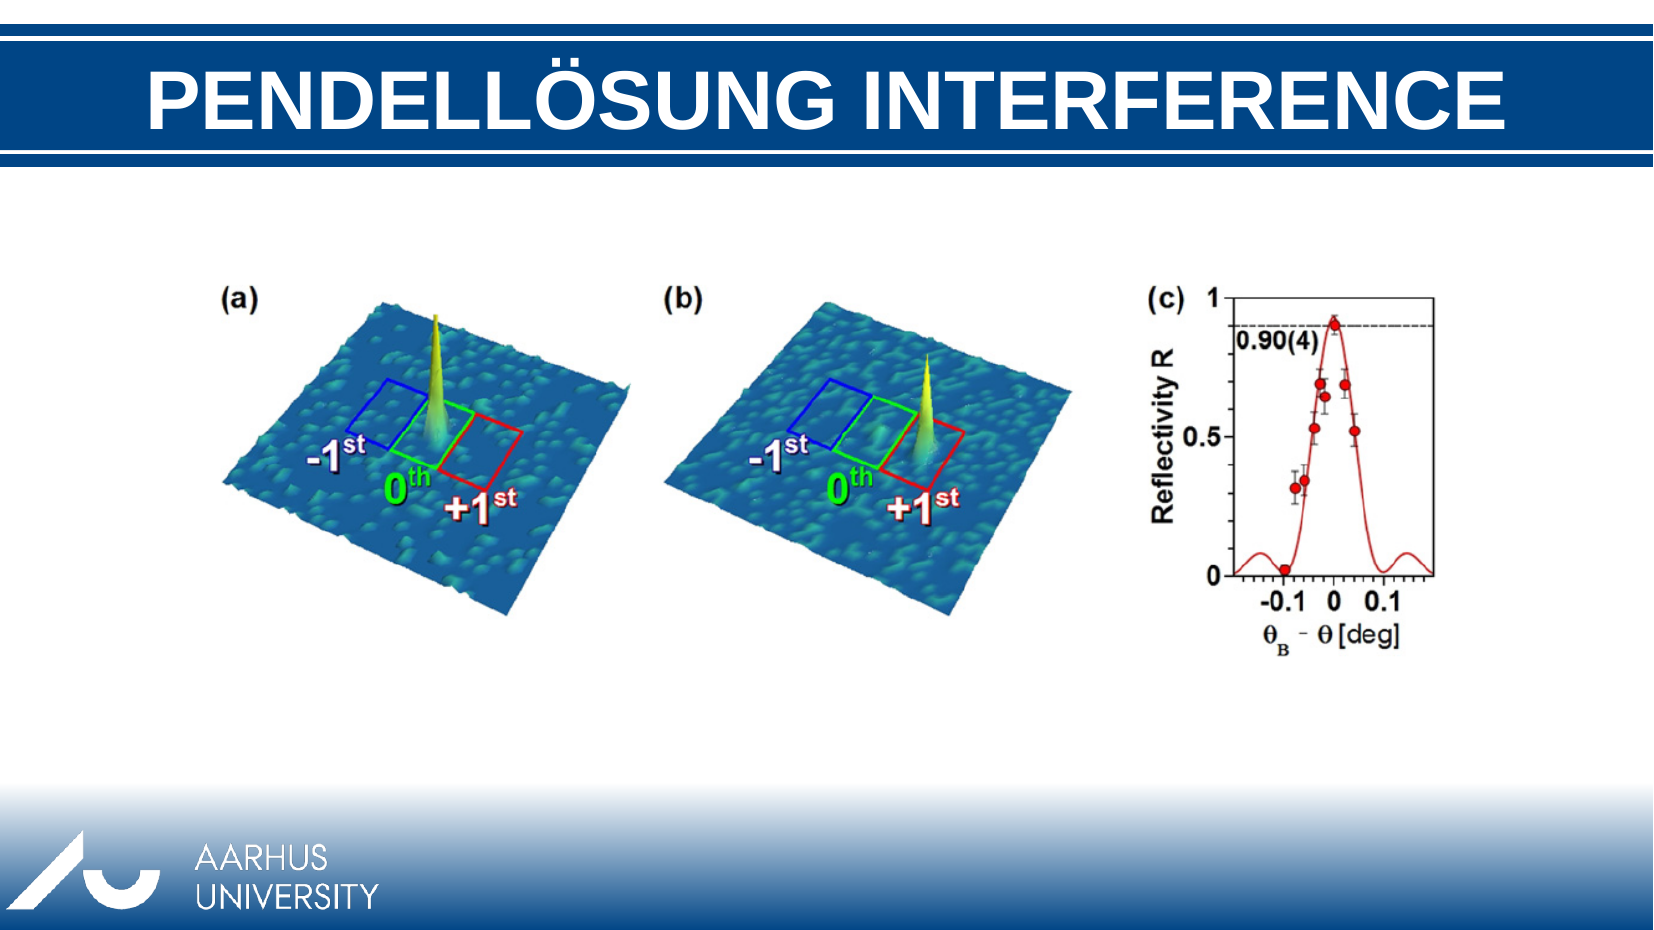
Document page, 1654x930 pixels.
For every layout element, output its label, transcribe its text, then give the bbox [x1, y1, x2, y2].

title PENDELLÖSUNG INTERFERENCE [0, 41, 1653, 151]
picture [5, 829, 414, 917]
picture [197, 265, 1456, 665]
